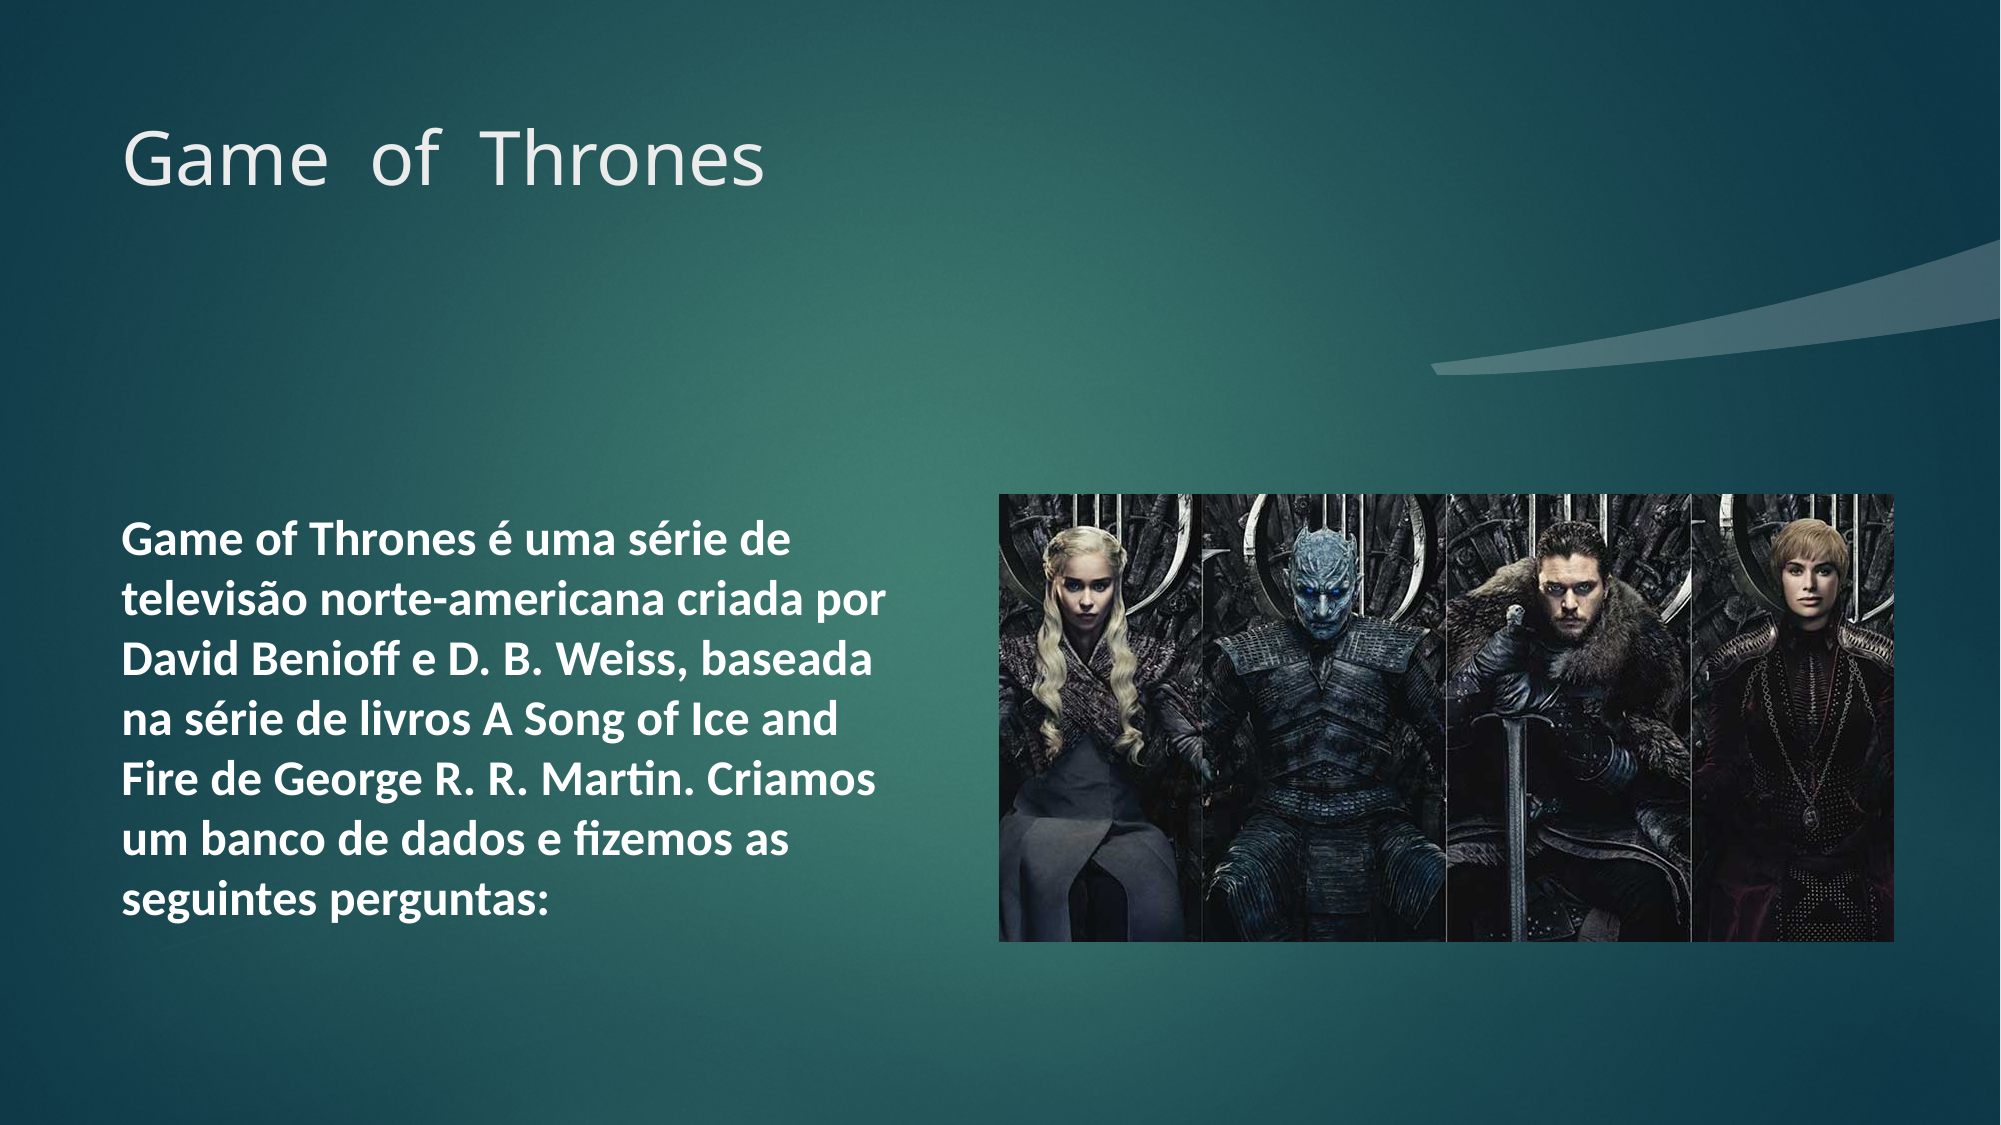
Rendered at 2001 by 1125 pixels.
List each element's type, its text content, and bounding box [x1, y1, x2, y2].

title Game of Thrones [106, 103, 1625, 271]
text_box [0, 0, 2000, 1125]
picture [999, 494, 1894, 942]
text_box Game of Thrones é uma série de televisão norte-americana criada por David Benioff e D. B. Weiss, baseada na série de livros A Song of Ice and Fire de George R. R. Martin. Criamos um banco de dados e fizemos as seguintes perguntas: [106, 497, 934, 983]
